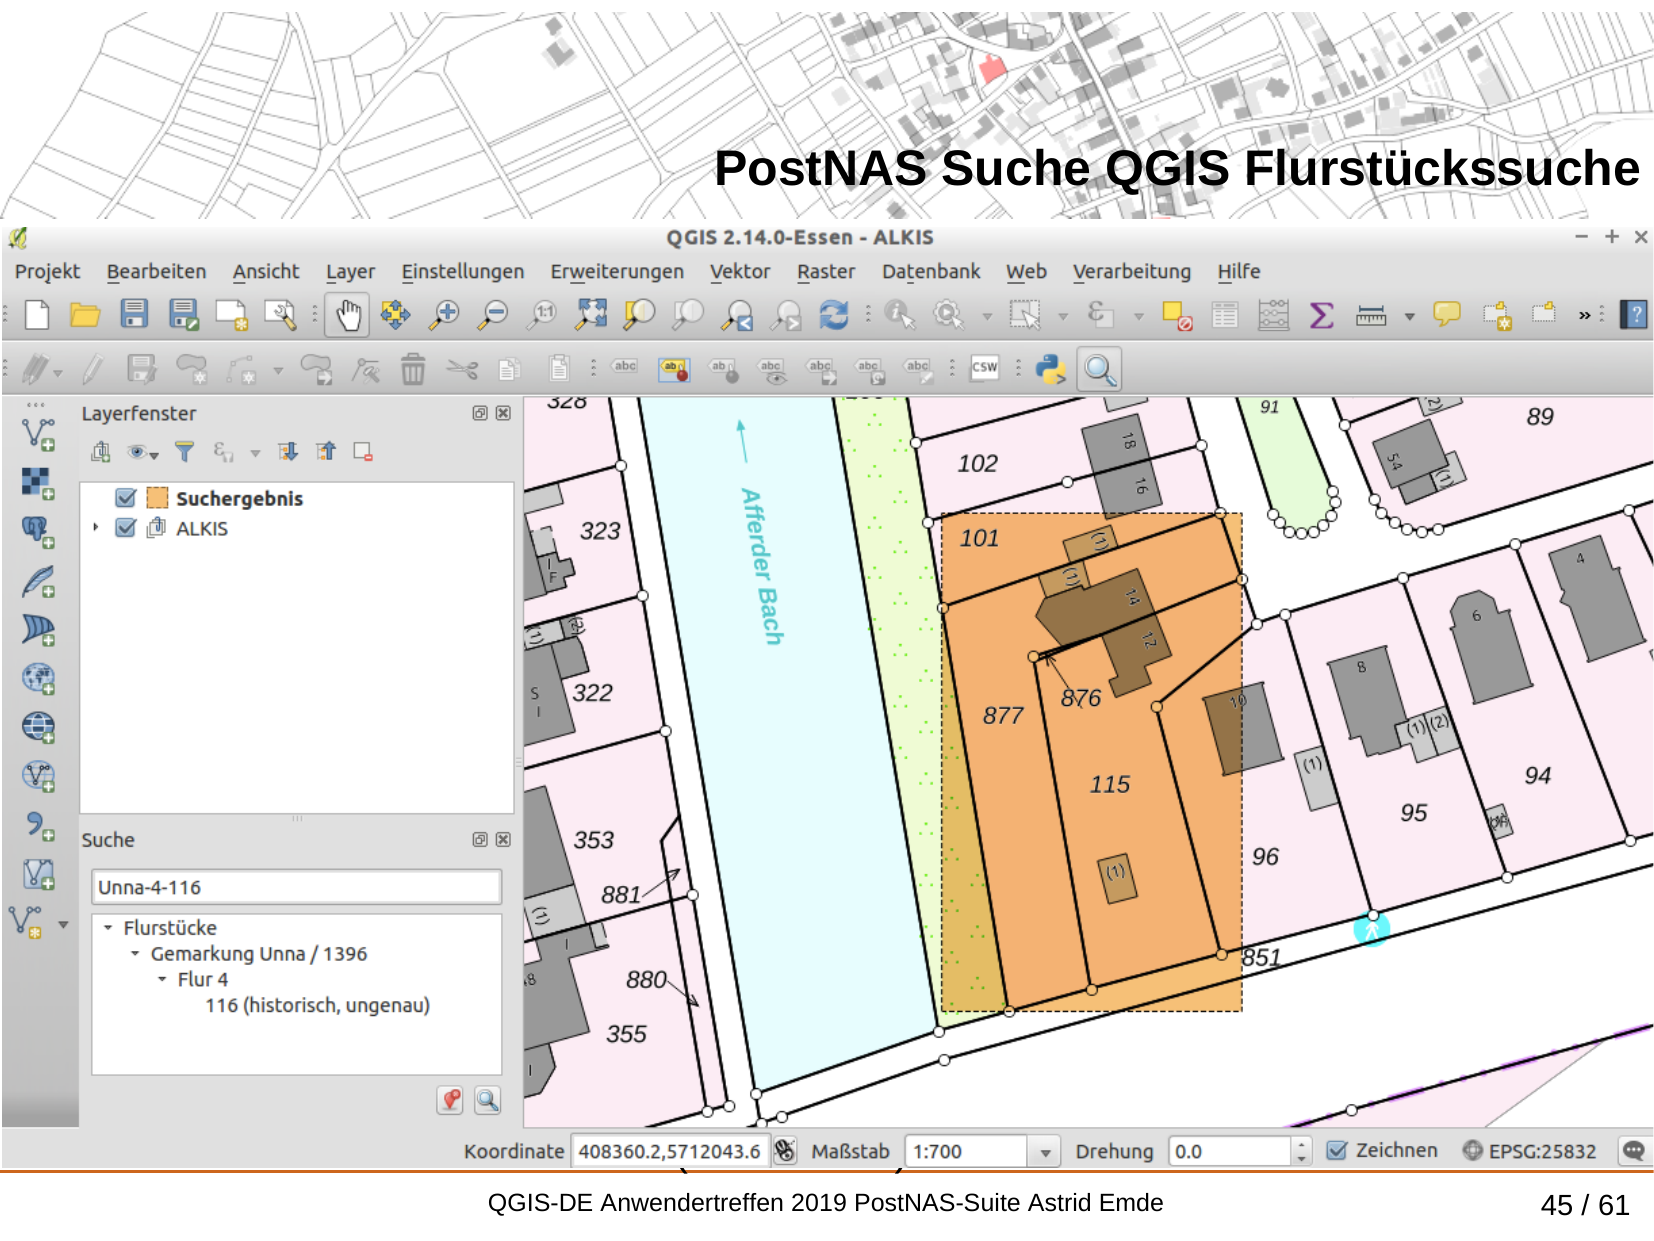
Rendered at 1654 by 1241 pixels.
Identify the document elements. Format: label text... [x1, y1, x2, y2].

text_box Foto Marvin Brandt (Kreis Unna) [154, 69, 1654, 227]
picture [2, 227, 1654, 1168]
title PostNAS Suche QGIS Flurstückssuche [253, 124, 1642, 213]
